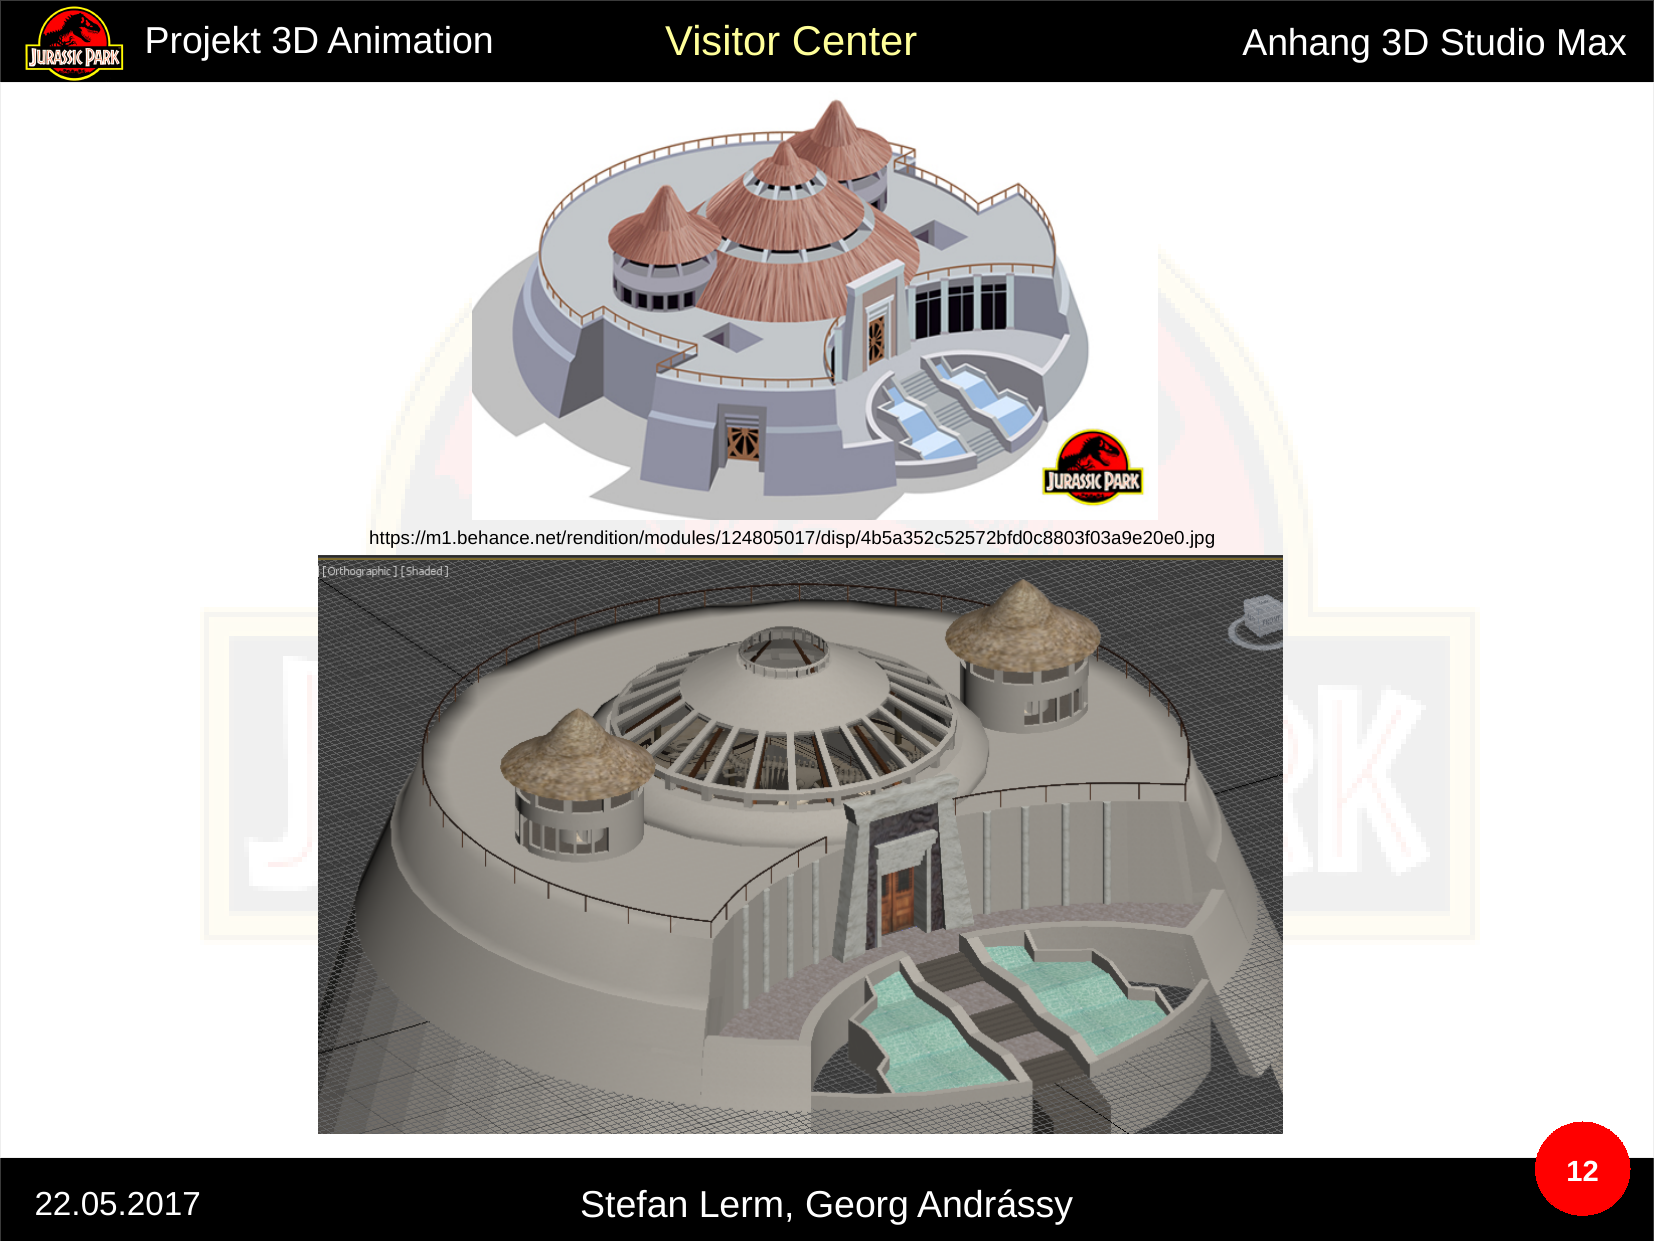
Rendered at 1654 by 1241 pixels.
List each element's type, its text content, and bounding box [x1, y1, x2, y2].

picture [318, 555, 1283, 1134]
text_box https://m1.behance.net/rendition/modules/124805017/disp/4b5a352c52572bfd0c8803f03a9e20e0.jpg [354, 519, 1264, 555]
picture [472, 91, 1158, 519]
text_box Visitor Center [555, 10, 1028, 119]
picture [23, 5, 125, 82]
text_box Anhang 3D Studio Max [1181, 14, 1642, 113]
